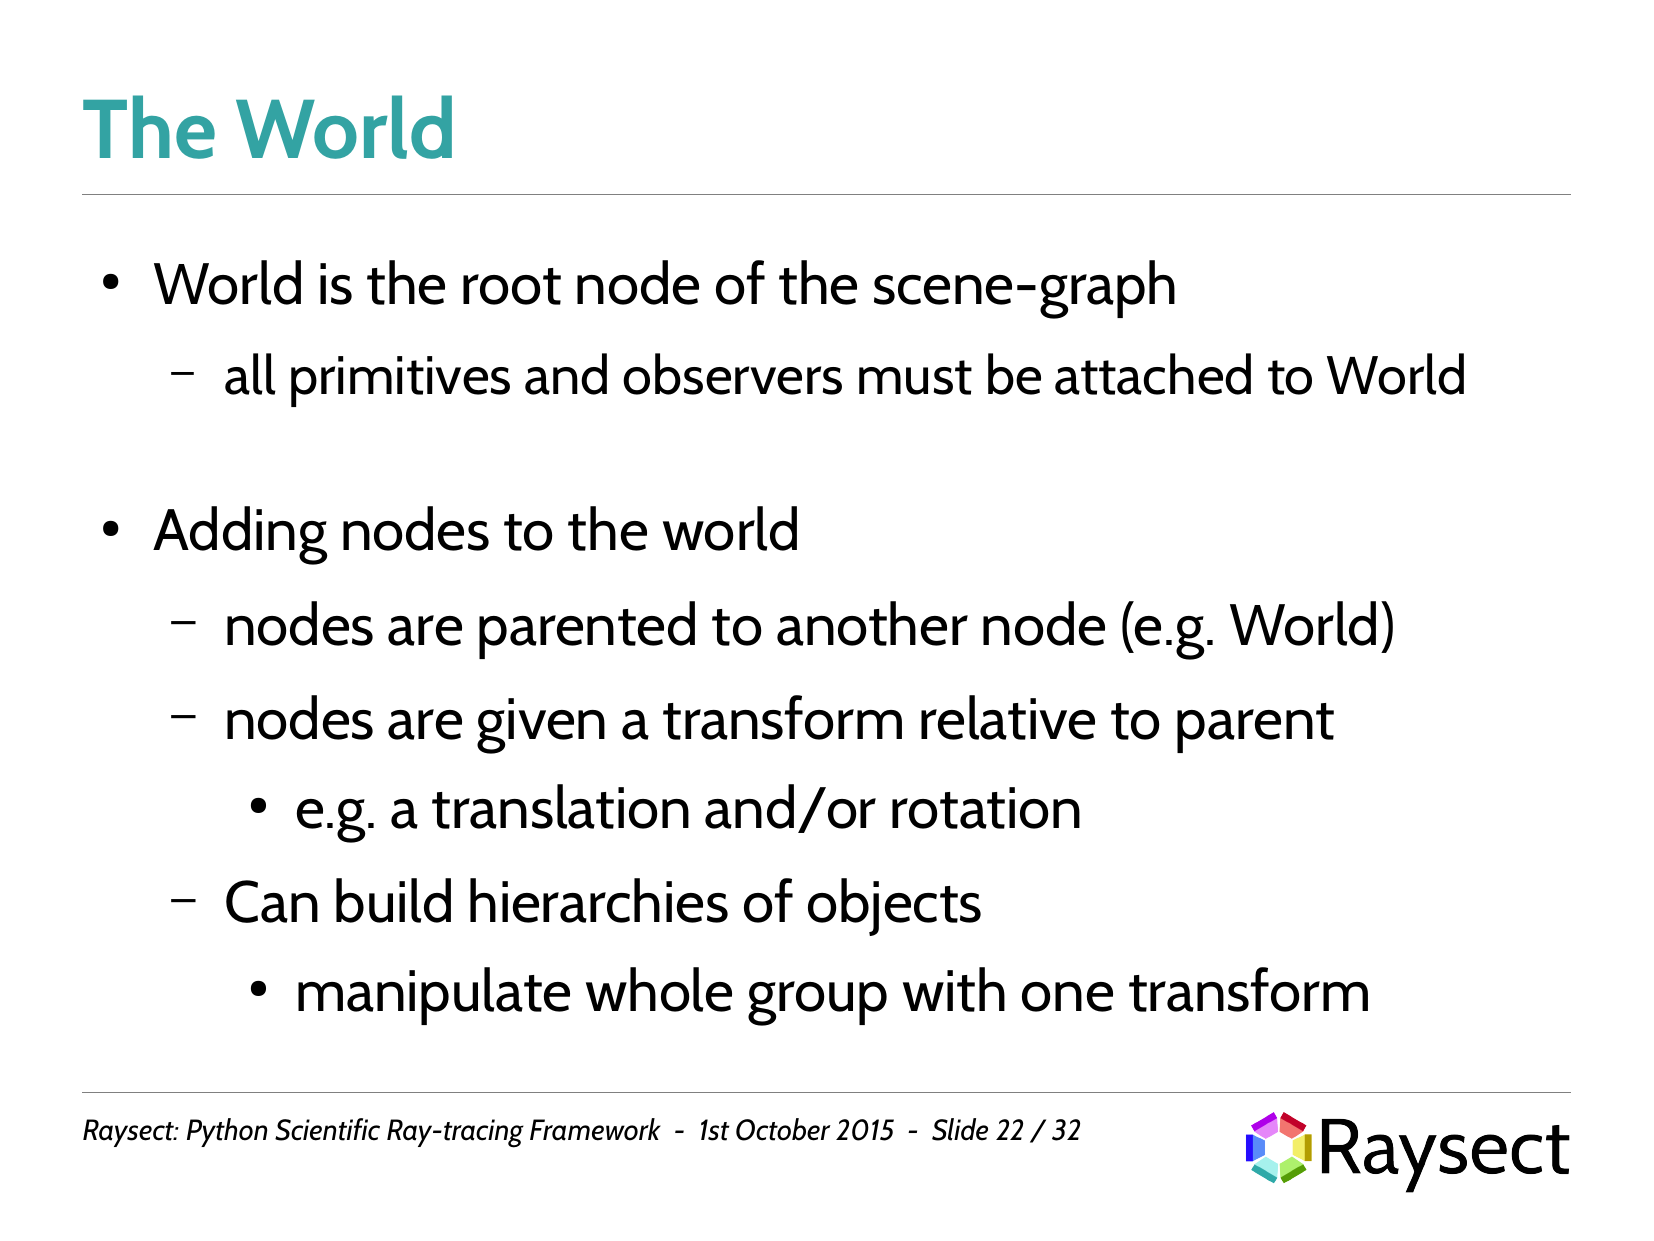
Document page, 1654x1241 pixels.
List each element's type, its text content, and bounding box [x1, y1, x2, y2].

picture [1242, 1108, 1573, 1196]
title The World [82, 70, 1571, 187]
list World is the root node of the scene-graph all primitives and observers must be attached to World Adding nodes to the world nodes are parented to another node (e.g. World) nodes are given a transform relative to parent e.g. a translation and/or rotation Can build hierarchies of objects manipulate whole group with one transform [82, 248, 1571, 1063]
